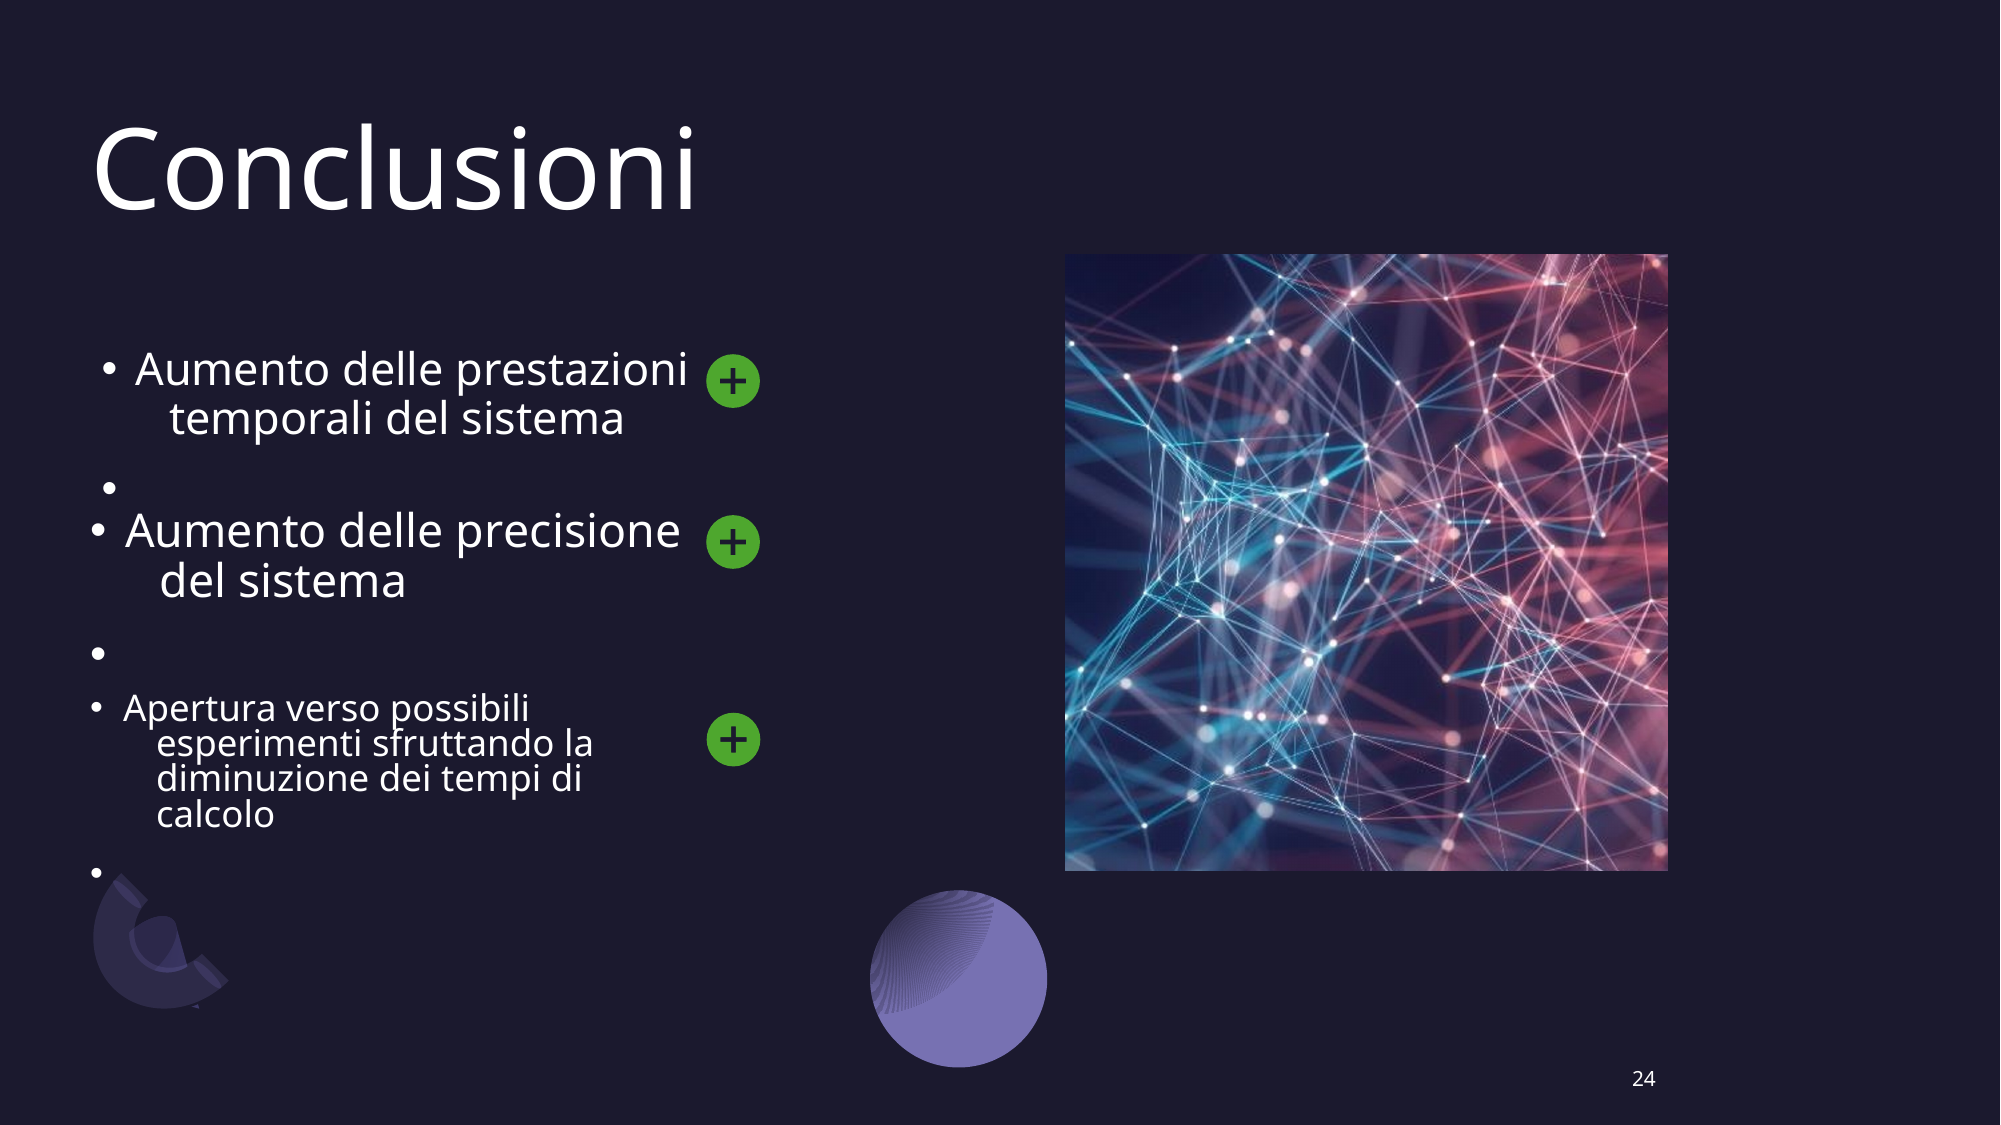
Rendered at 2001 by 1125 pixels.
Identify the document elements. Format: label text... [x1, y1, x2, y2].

text_box Apertura verso possibili esperimenti sfruttando la diminuzione dei tempi di calcolo [90, 693, 688, 836]
picture [1065, 254, 1668, 871]
picture [699, 705, 768, 774]
text_box Aumento delle prestazioni temporali del sistema [101, 346, 700, 489]
picture [698, 346, 768, 416]
title Conclusioni [90, 90, 940, 233]
text_box Aumento delle precisione del sistema [90, 507, 688, 650]
picture [698, 507, 768, 577]
text_box [1632, 1067, 1910, 1093]
